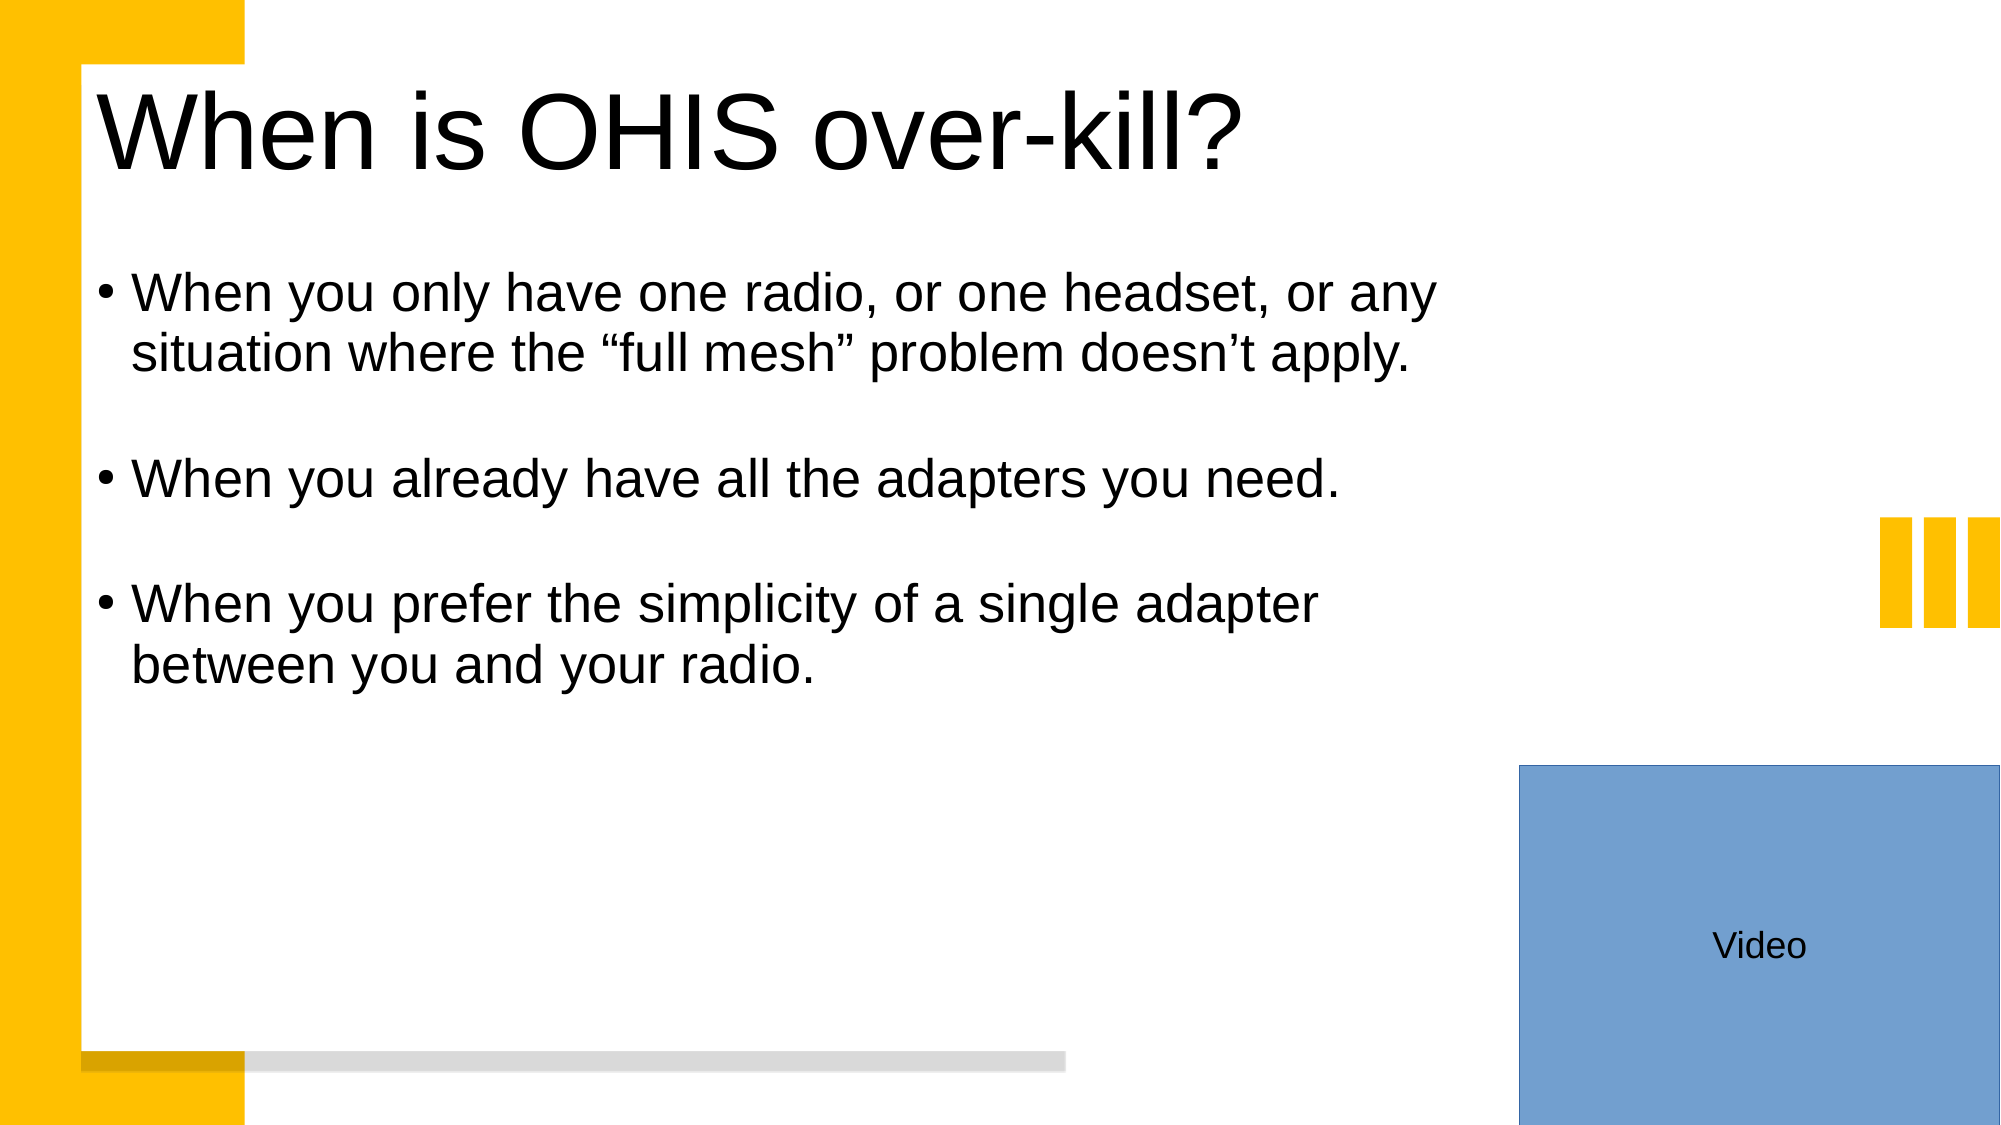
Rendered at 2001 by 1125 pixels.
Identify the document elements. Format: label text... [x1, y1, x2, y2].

text_box When is OHIS over-kill? [81, 64, 1921, 201]
text_box When you only have one radio, or one headset, or any situation where the “full mesh” problem doesn’t apply. When you already have all the adapters you need. When you prefer the simplicity of a single adapter between you and your radio. [81, 254, 1516, 1036]
text_box [0, 0, 2000, 1125]
text_box Video [1519, 765, 2000, 1125]
